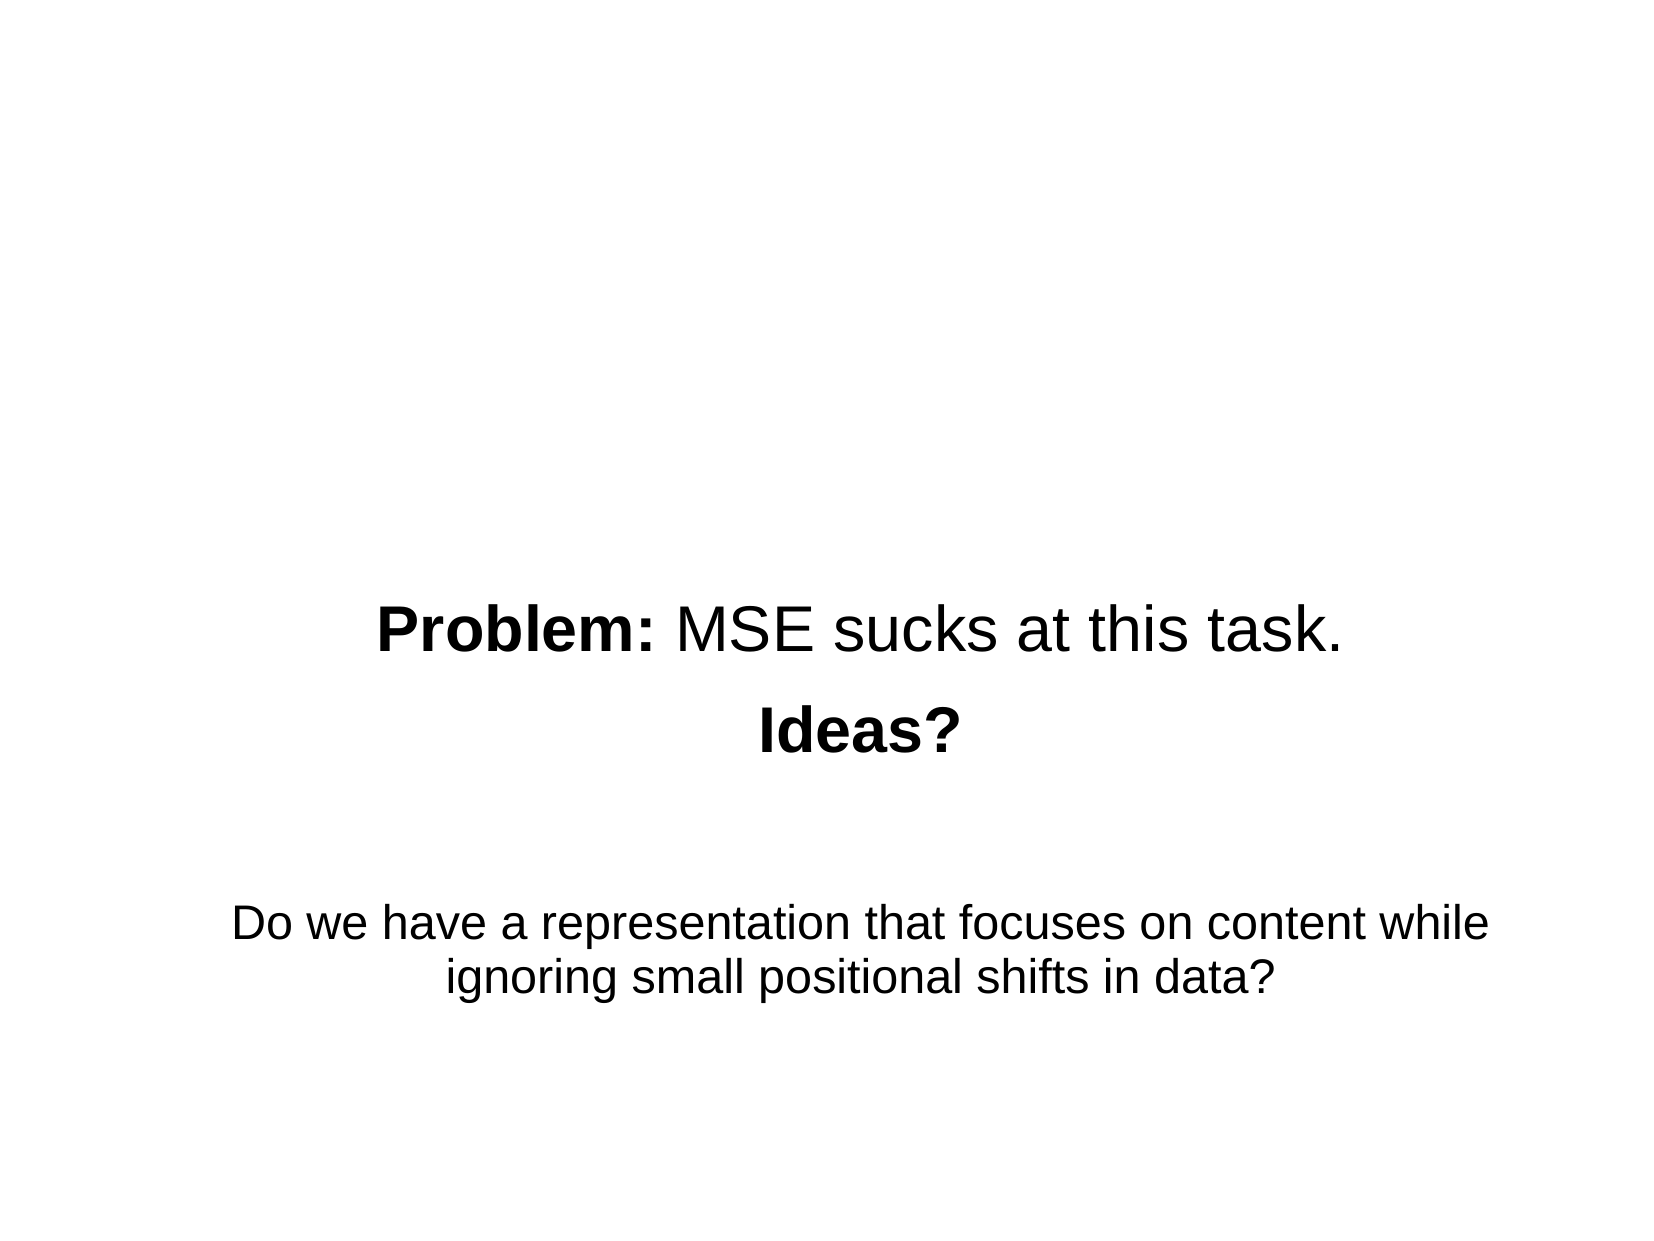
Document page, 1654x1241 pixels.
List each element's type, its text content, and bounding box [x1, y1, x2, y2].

list Problem: MSE sucks at this task. Ideas? Do we have a representation that focuses on content while ignoring small positional shifts in data? [82, 290, 1571, 1010]
